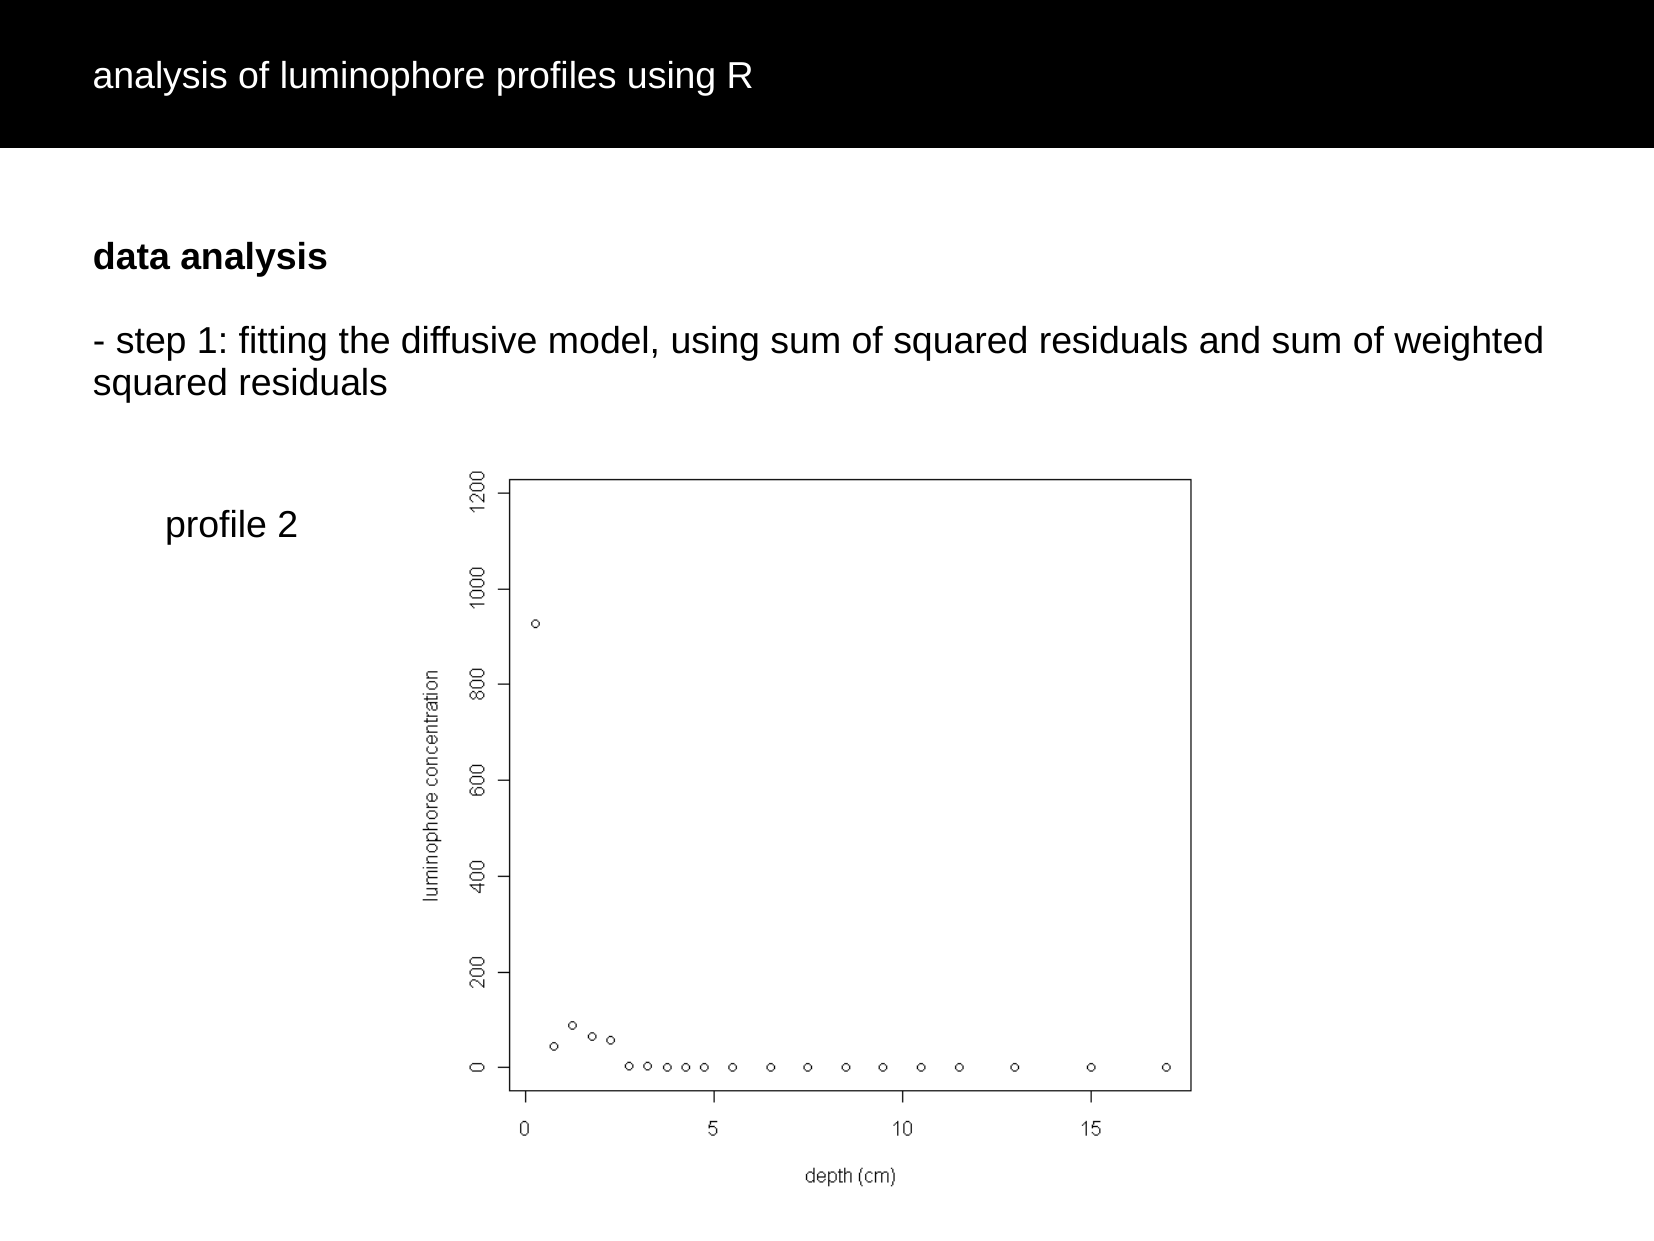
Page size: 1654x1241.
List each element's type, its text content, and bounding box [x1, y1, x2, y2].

text_box [0, 0, 1654, 148]
picture [413, 383, 1241, 1211]
text_box analysis of luminophore profiles using R [77, 46, 769, 104]
text_box data analysis - step 1: fitting the diffusive model, using sum of squared residuals and sum of weighted squared residuals [78, 228, 1559, 455]
text_box profile 2 [150, 496, 313, 554]
